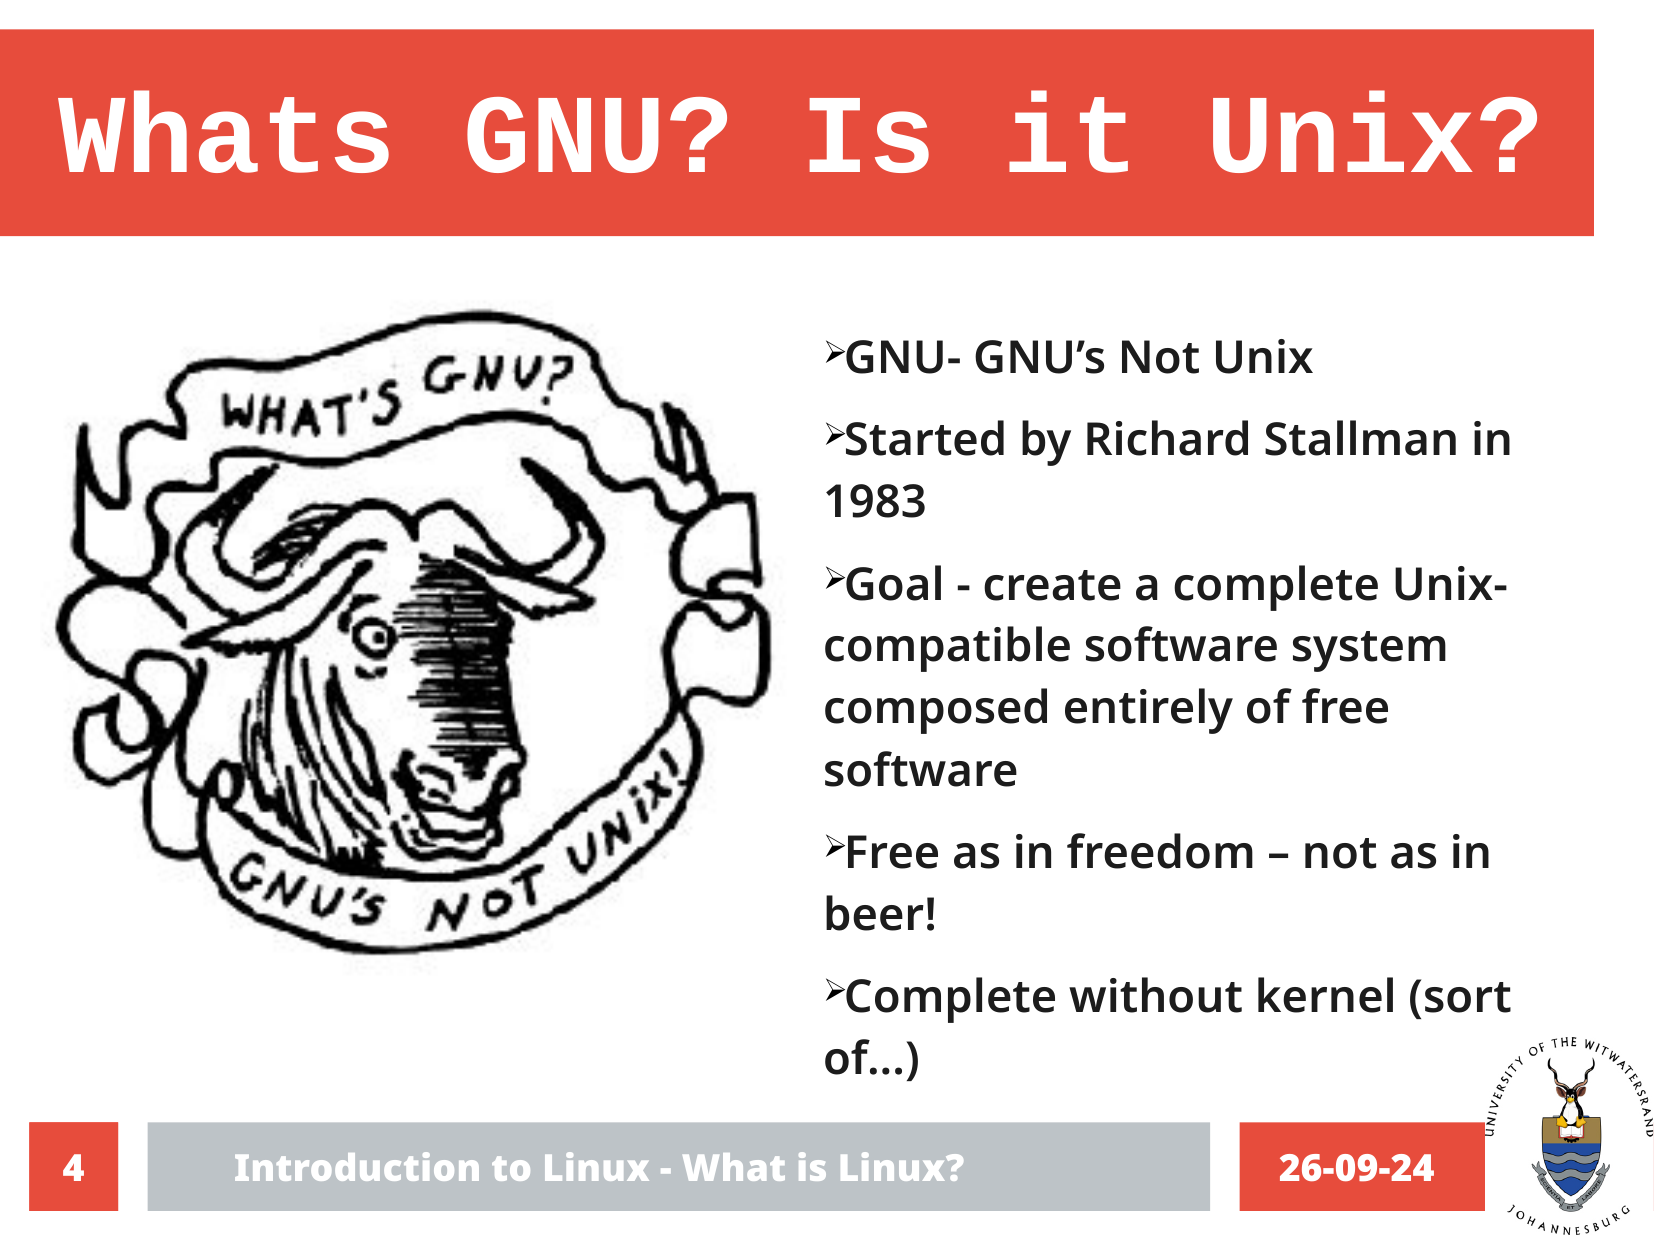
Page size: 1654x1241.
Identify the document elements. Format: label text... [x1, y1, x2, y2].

title Whats GNU? Is it Unix? [58, 59, 1594, 207]
list GNU- GNU’s Not Unix Started by Richard Stallman in 1983 Goal - create a complete Unix-compatible software system composed entirely of free software Free as in freedom – not as in beer! Complete without kernel (sort of...) [823, 324, 1565, 1093]
picture [19, 255, 821, 999]
picture [1485, 1037, 1654, 1235]
